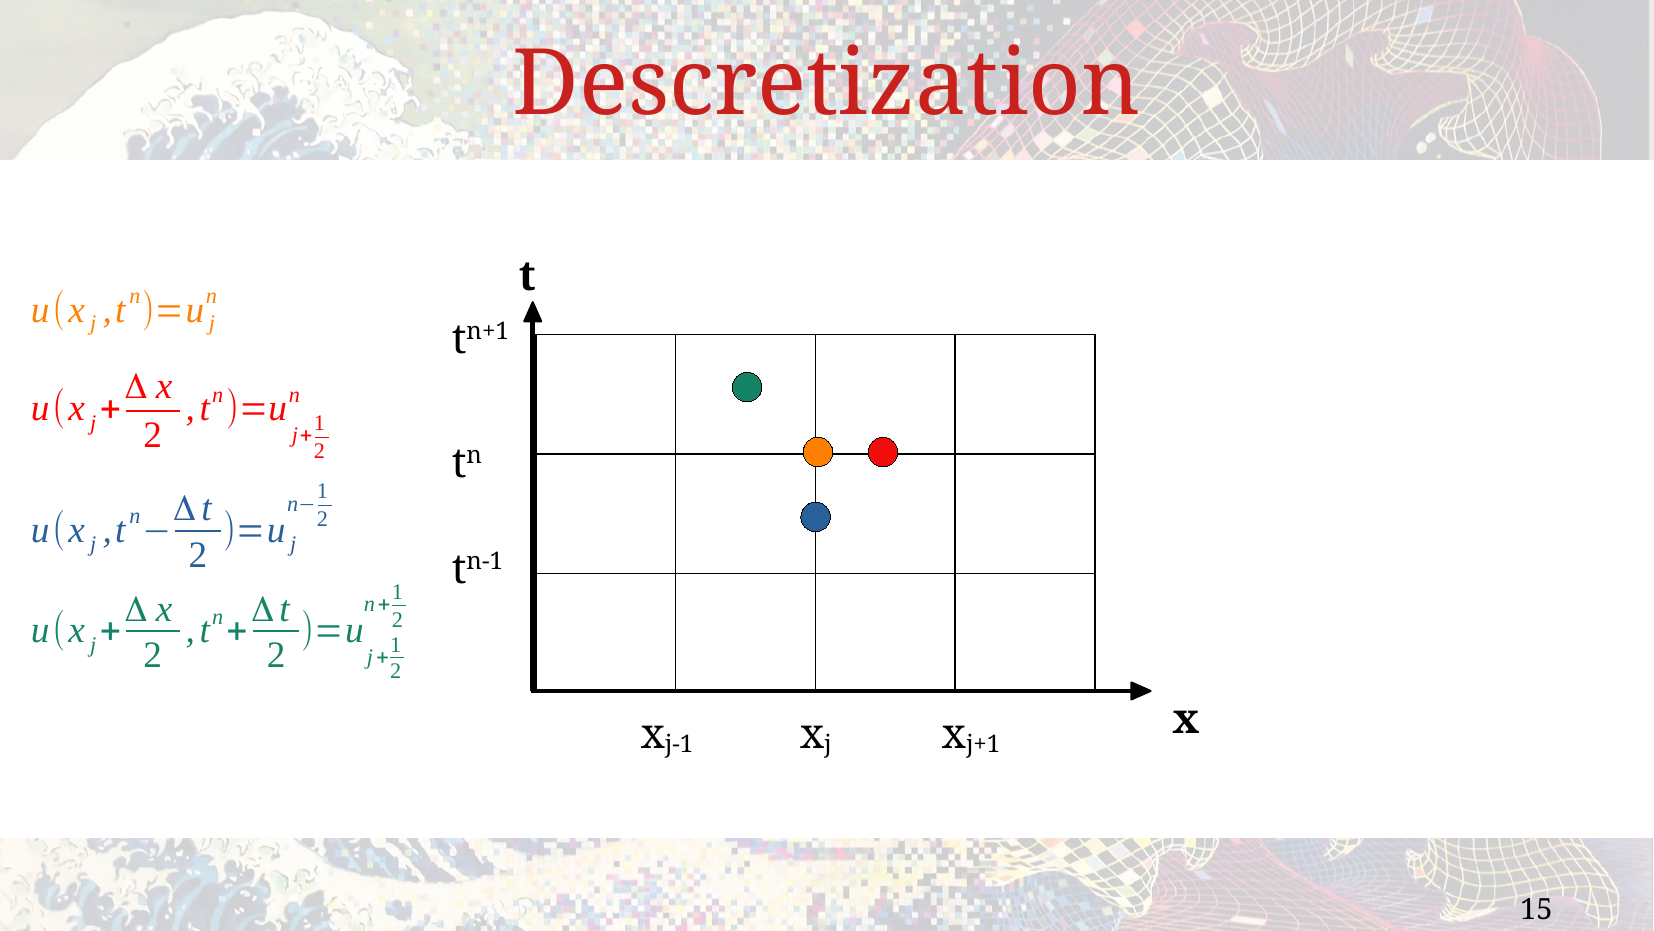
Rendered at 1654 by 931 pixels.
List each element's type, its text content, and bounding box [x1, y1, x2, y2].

table_cell [816, 455, 954, 573]
table_cell [676, 455, 815, 573]
chart [24, 578, 414, 685]
text_box x [1157, 681, 1209, 739]
table_cell [537, 455, 675, 573]
text_box [800, 501, 831, 532]
text_box [732, 372, 762, 402]
table_cell [956, 455, 1094, 573]
table_header [676, 335, 815, 453]
table_cell [956, 574, 1094, 689]
table_cell [676, 574, 815, 689]
text_box tn [437, 425, 556, 497]
chart [24, 366, 336, 463]
title Descretization [0, 1, 1654, 157]
table_cell [816, 574, 954, 689]
text_box tn-1 [437, 531, 556, 603]
chart [24, 478, 339, 576]
text_box xj-1 [625, 696, 745, 768]
text_box tn+1 [437, 301, 556, 373]
text_box xj+1 [927, 696, 1046, 768]
text_box t [504, 238, 548, 296]
table_cell [537, 574, 675, 689]
table_header [816, 335, 954, 453]
chart [24, 283, 223, 336]
text_box [868, 437, 898, 467]
table_header [537, 335, 675, 453]
text_box [803, 437, 833, 467]
text_box xj [785, 696, 904, 768]
table_header [956, 335, 1094, 453]
